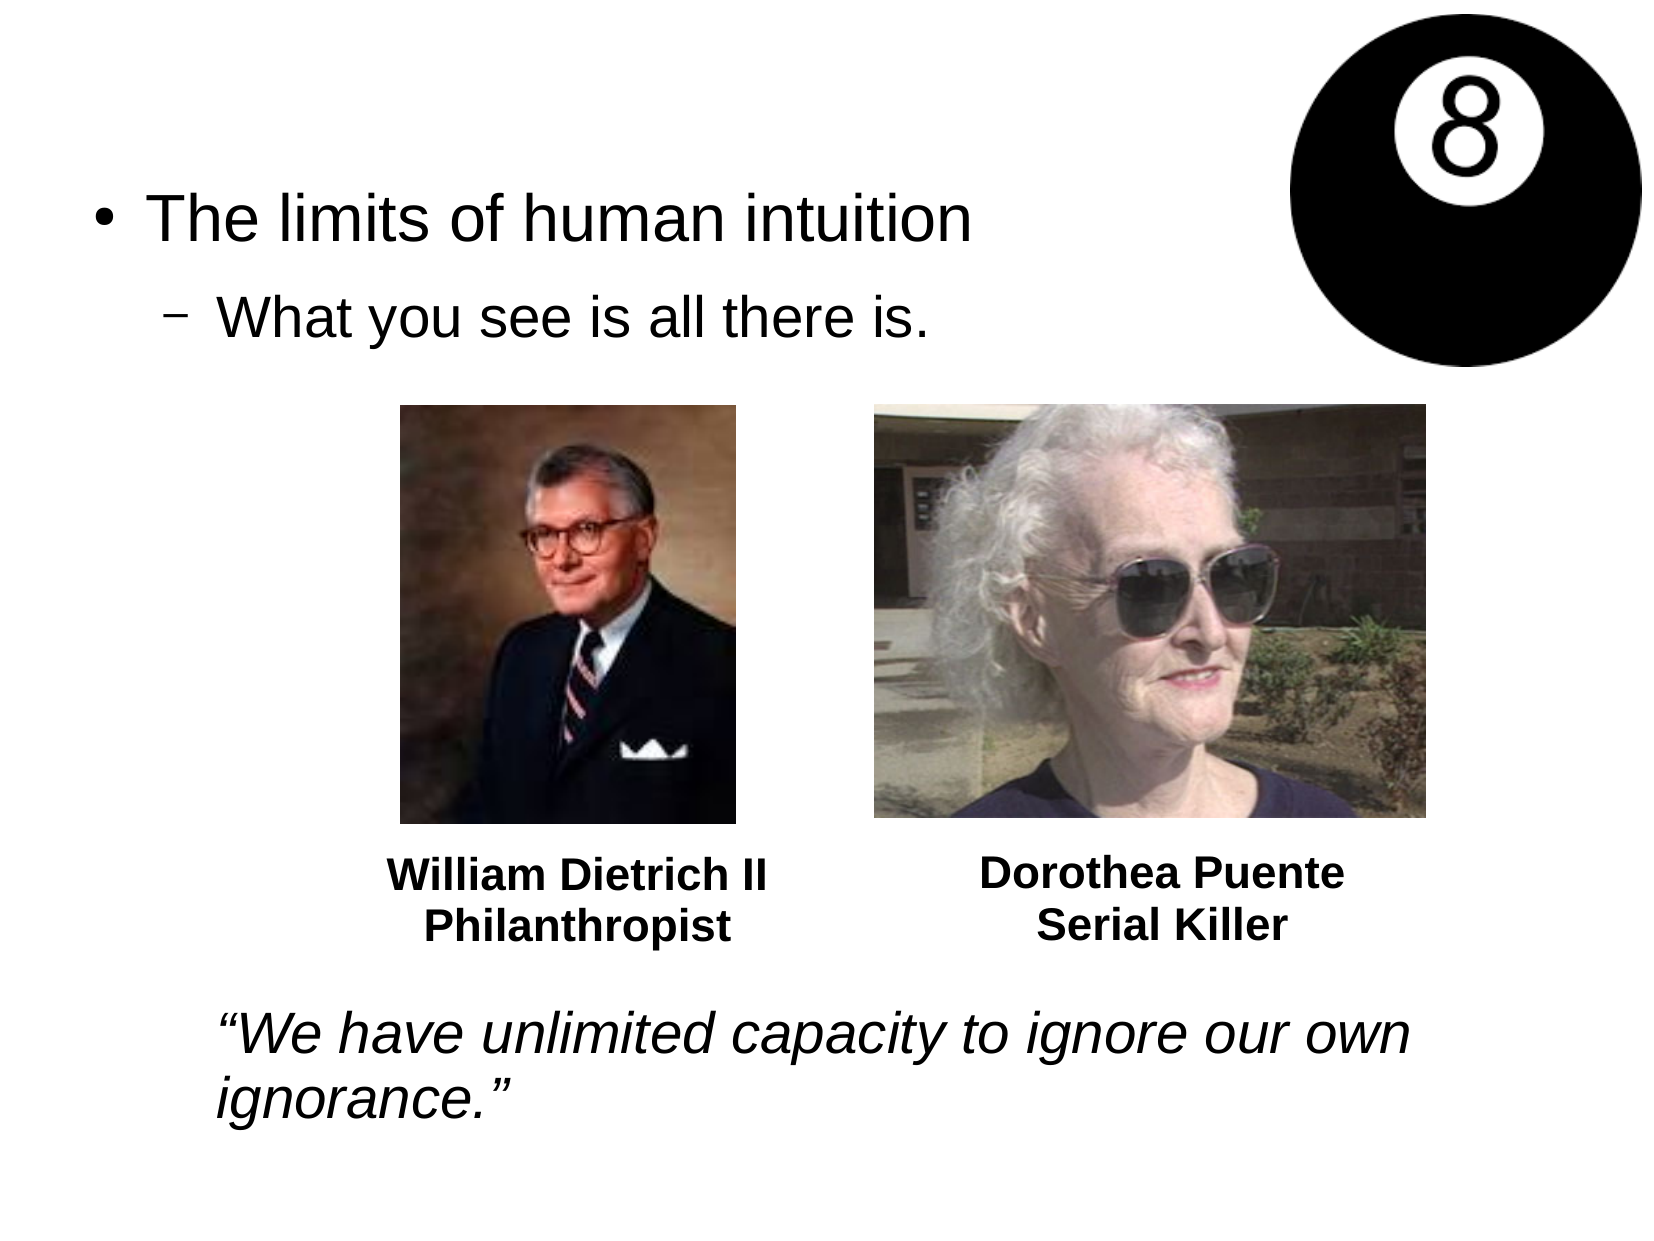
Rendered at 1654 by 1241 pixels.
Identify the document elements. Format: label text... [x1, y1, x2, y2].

list The limits of human intuition What you see is all there is. “We have unlimited capacity to ignore our own ignorance.” [75, 180, 1564, 1241]
picture [874, 404, 1426, 818]
picture [400, 405, 736, 824]
text_box Dorothea Puente Serial Killer [930, 840, 1396, 1034]
text_box William Dietrich II Philanthropist [345, 841, 811, 1036]
picture [1290, 14, 1642, 367]
